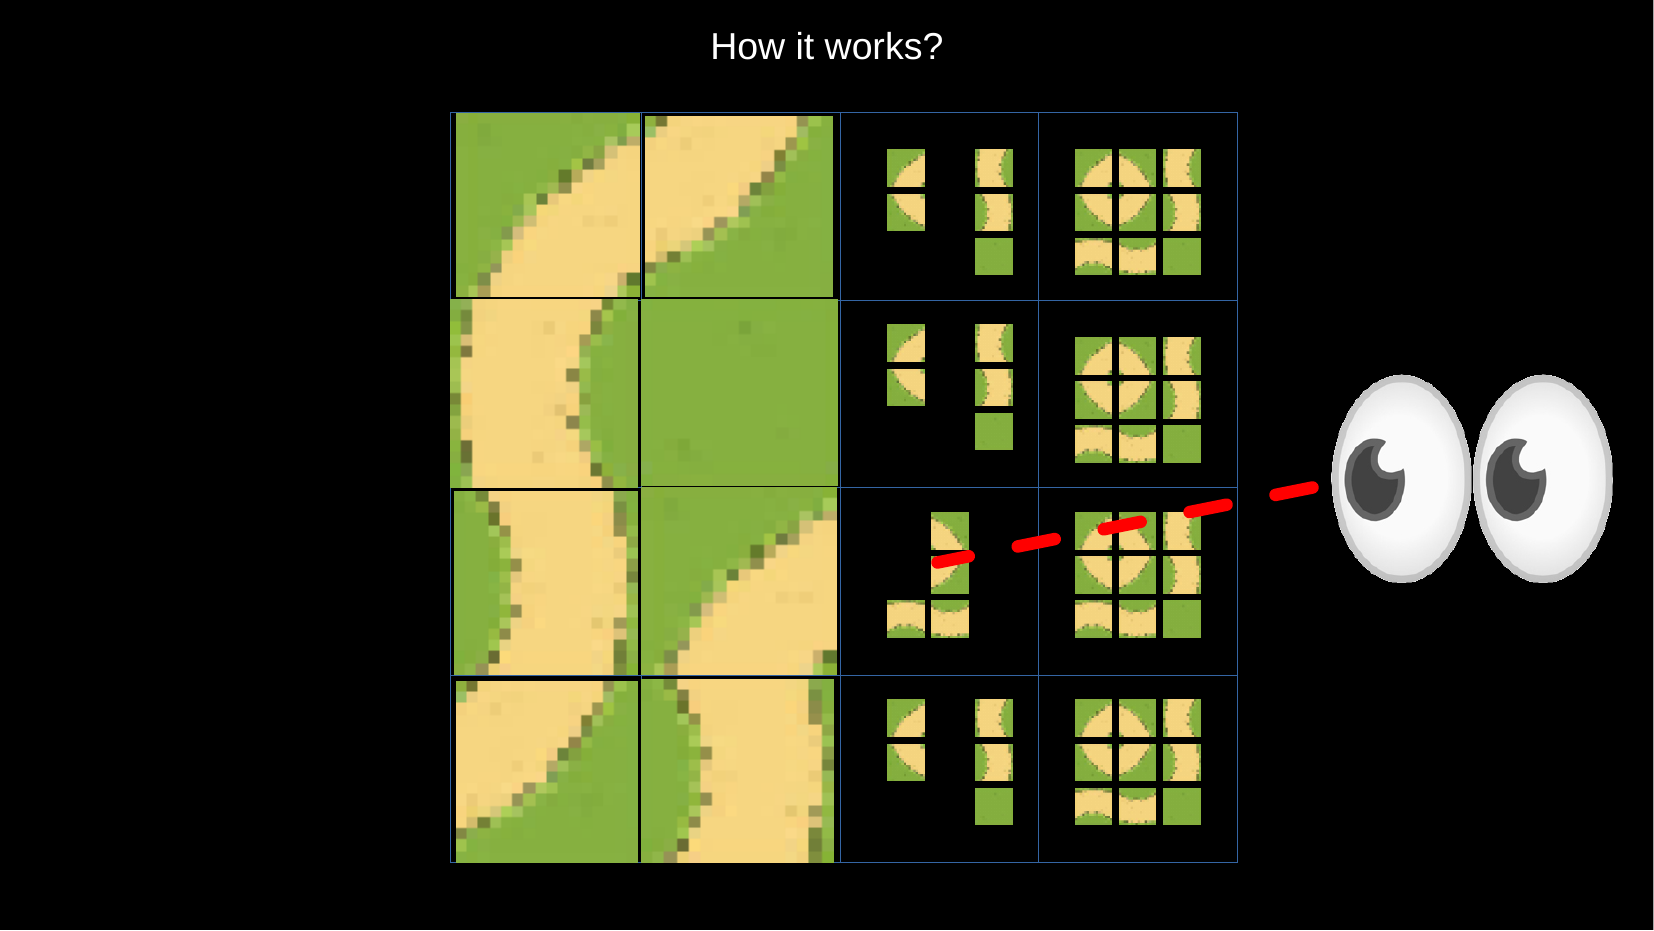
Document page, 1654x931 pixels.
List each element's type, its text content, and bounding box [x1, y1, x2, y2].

picture [887, 600, 925, 638]
picture [887, 194, 925, 231]
picture [1119, 512, 1156, 550]
picture [1163, 699, 1201, 737]
picture [1075, 744, 1112, 781]
picture [1119, 556, 1156, 594]
picture [975, 744, 1013, 781]
picture [887, 369, 925, 406]
picture [1075, 600, 1112, 638]
picture [975, 413, 1013, 451]
picture [1075, 788, 1112, 826]
picture [887, 149, 925, 187]
picture [450, 299, 638, 488]
picture [1119, 600, 1156, 638]
picture [1119, 788, 1156, 826]
picture [1163, 194, 1201, 231]
picture [1075, 337, 1112, 375]
picture [975, 324, 1013, 362]
picture [975, 699, 1013, 737]
picture [1163, 149, 1201, 187]
picture [931, 512, 969, 550]
picture [1163, 744, 1201, 781]
picture [975, 194, 1013, 231]
picture [1163, 238, 1201, 275]
picture [1163, 556, 1201, 594]
picture [1163, 512, 1201, 550]
picture [1163, 381, 1201, 419]
picture [1119, 149, 1156, 187]
picture [1119, 381, 1156, 419]
picture [645, 116, 833, 297]
picture [1075, 238, 1112, 275]
picture [1075, 699, 1112, 737]
picture [887, 324, 925, 362]
picture [1075, 149, 1112, 187]
picture [887, 744, 925, 781]
text_box How it works? [0, 18, 1654, 76]
picture [1119, 425, 1156, 463]
picture [1075, 381, 1112, 419]
picture [887, 699, 925, 737]
picture [975, 788, 1013, 826]
picture [1075, 194, 1112, 231]
picture [1119, 699, 1156, 737]
picture [641, 679, 834, 863]
picture [975, 238, 1013, 275]
picture [1331, 374, 1613, 583]
picture [1163, 337, 1201, 375]
picture [1119, 194, 1156, 231]
picture [1119, 744, 1156, 781]
picture [454, 491, 638, 676]
picture [1075, 512, 1112, 550]
picture [641, 299, 838, 676]
picture [456, 113, 640, 297]
picture [1119, 238, 1156, 275]
picture [456, 681, 638, 863]
picture [1163, 600, 1201, 638]
picture [975, 149, 1013, 187]
picture [1119, 337, 1156, 375]
picture [1163, 788, 1201, 826]
picture [1075, 556, 1112, 594]
picture [931, 563, 969, 594]
picture [1163, 425, 1201, 463]
picture [975, 369, 1013, 406]
picture [931, 600, 969, 638]
picture [1075, 425, 1112, 463]
